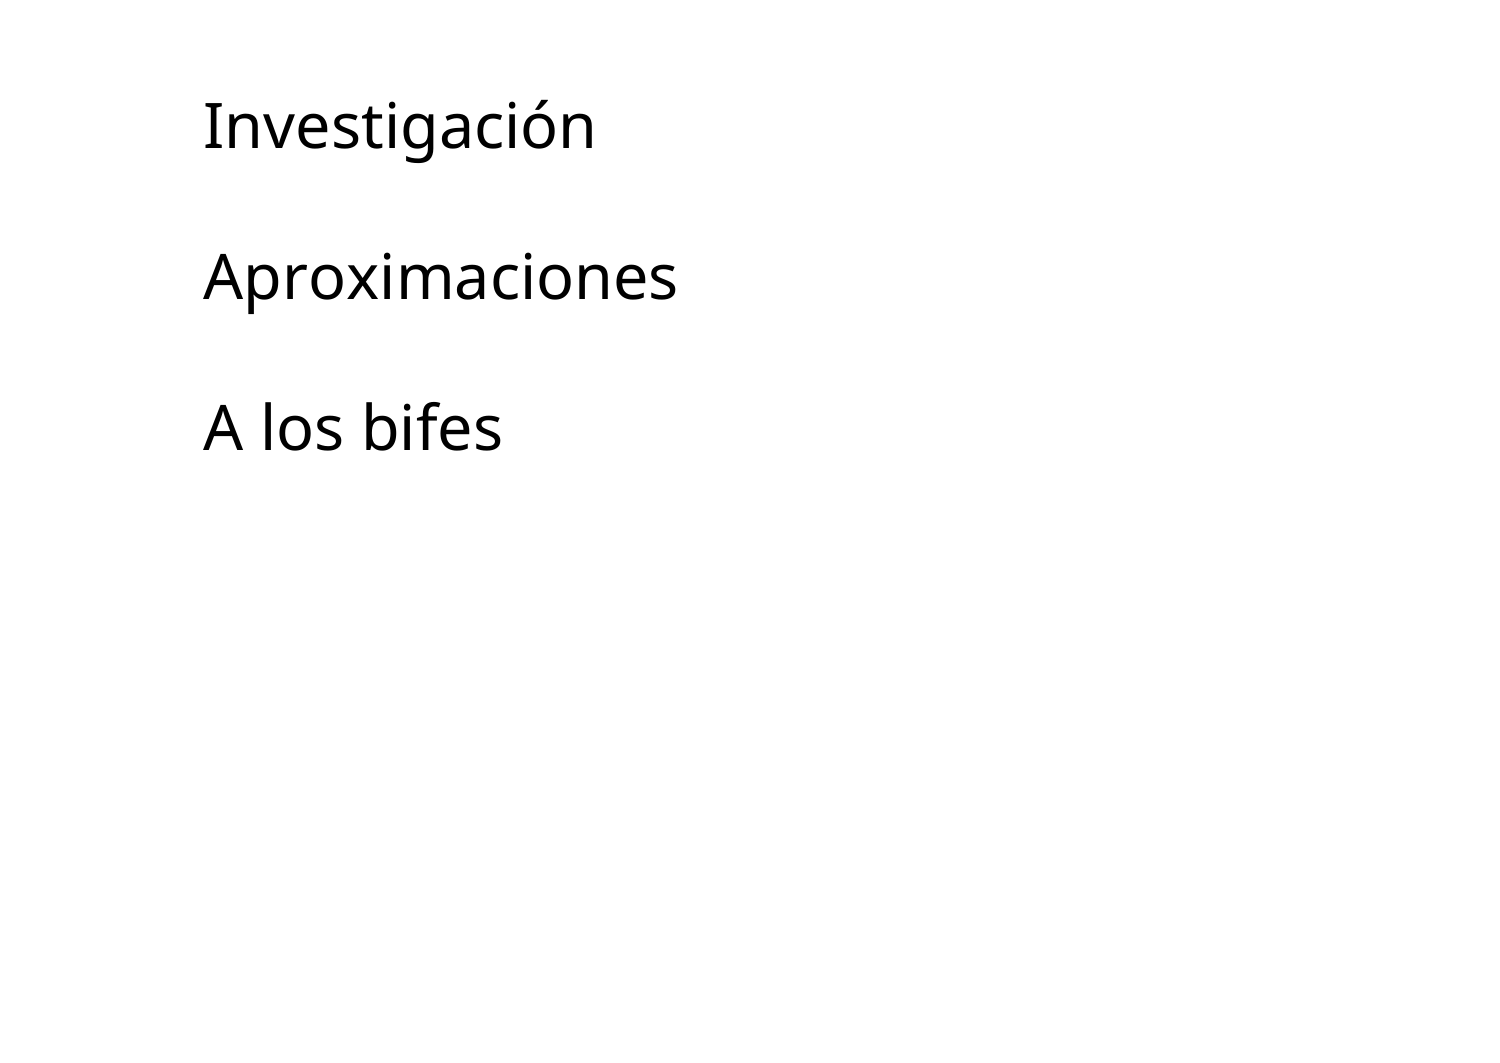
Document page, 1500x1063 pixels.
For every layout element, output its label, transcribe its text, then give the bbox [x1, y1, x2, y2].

text_box Investigación Aproximaciones A los bifes [188, 78, 728, 546]
